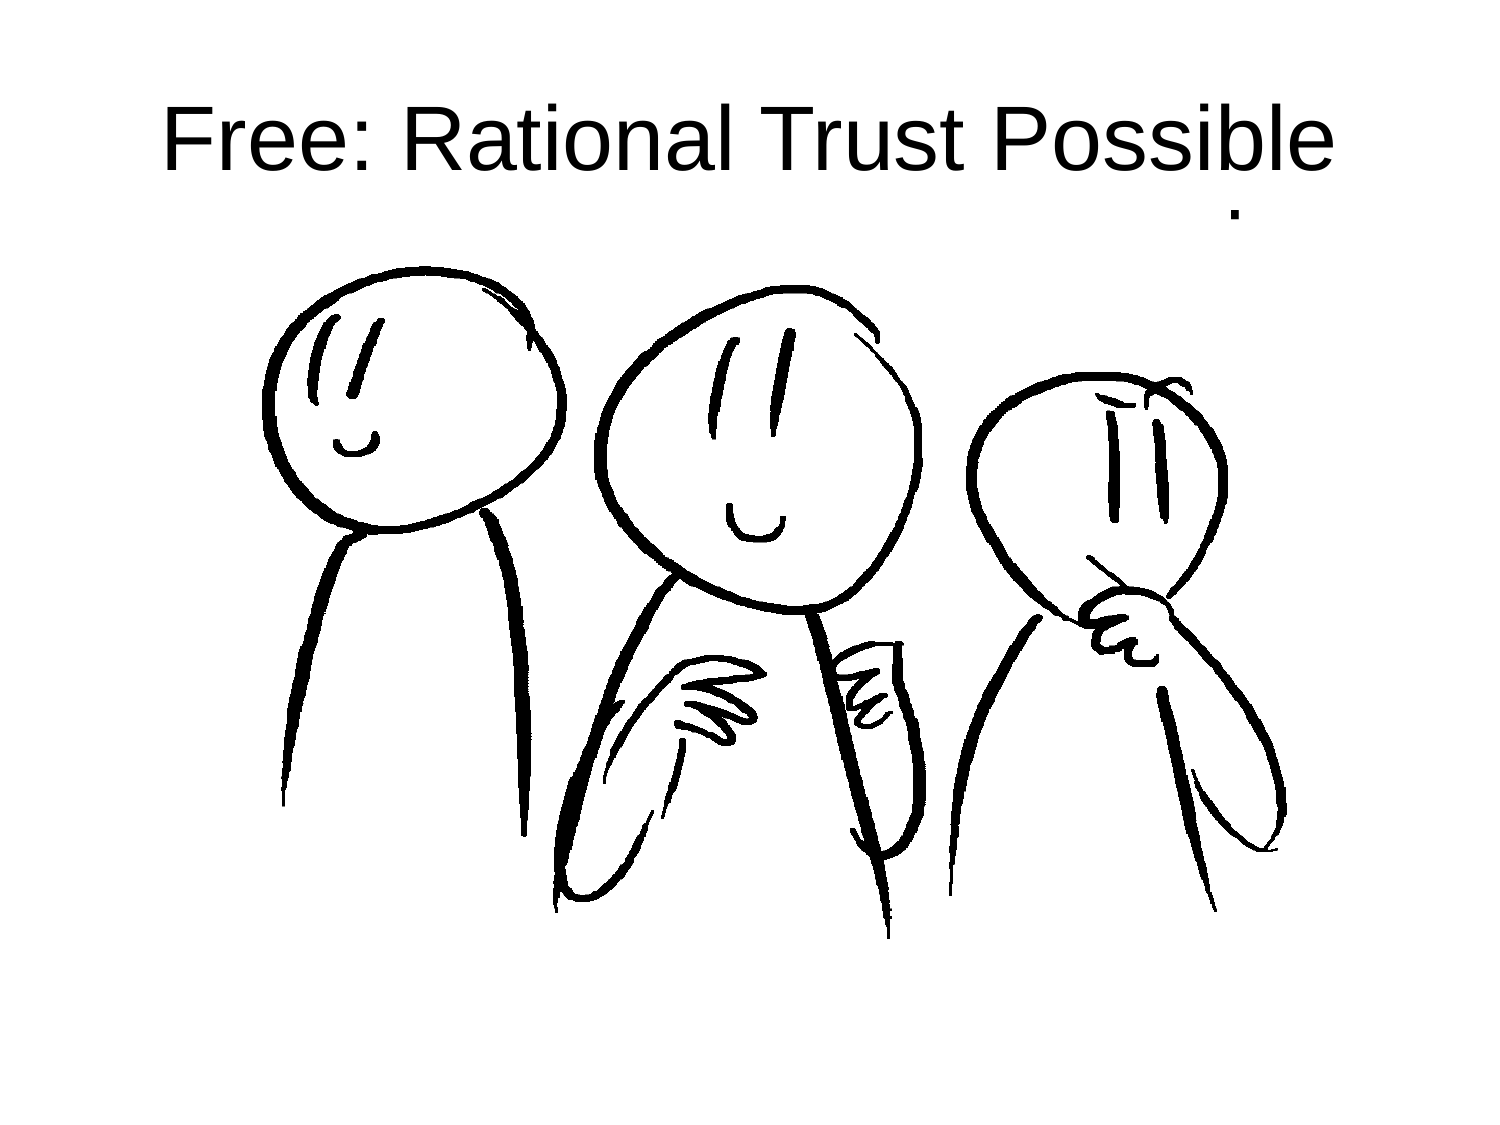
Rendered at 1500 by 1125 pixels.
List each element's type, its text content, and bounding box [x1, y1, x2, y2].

title Free: Rational Trust Possible [75, 45, 1426, 233]
picture [6, 210, 1500, 1070]
